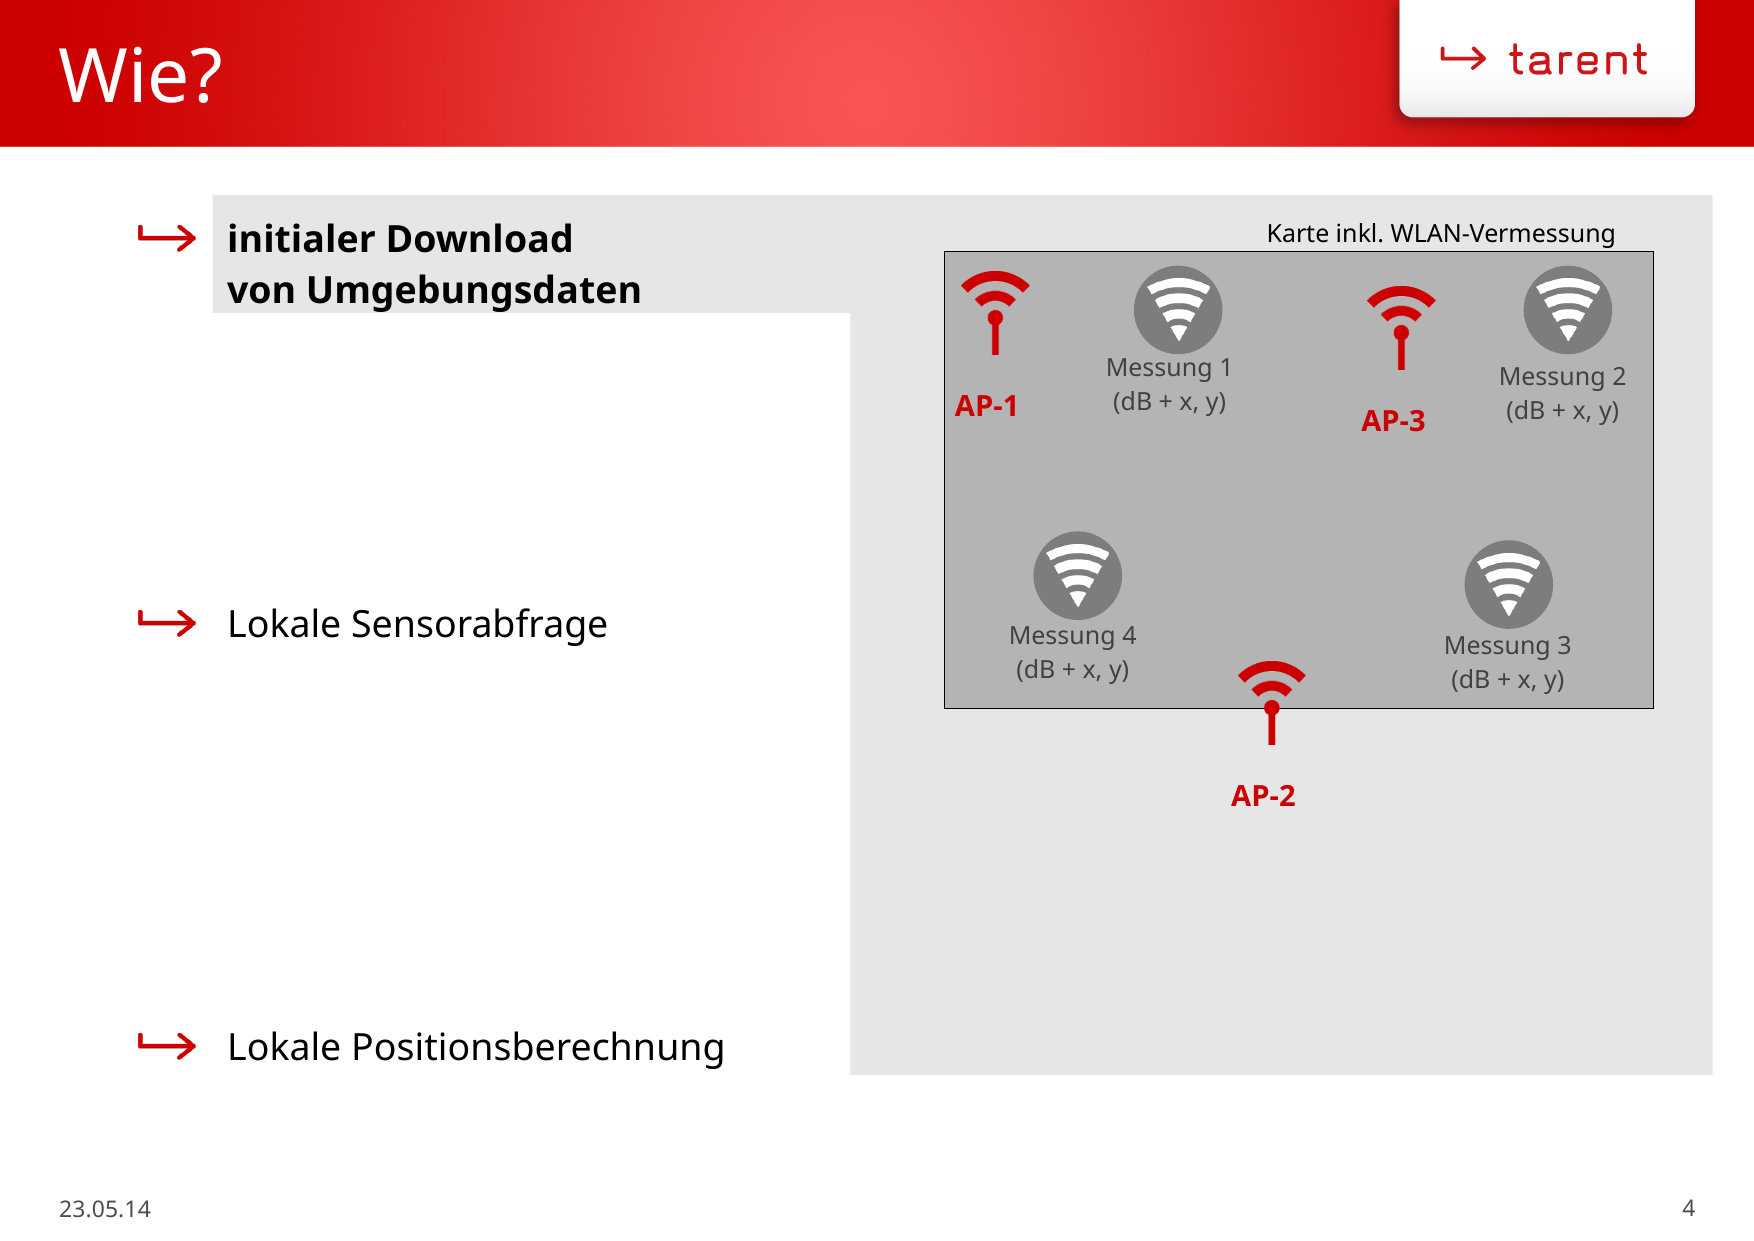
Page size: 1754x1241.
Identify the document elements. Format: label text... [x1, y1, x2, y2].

text_box [212, 194, 1713, 1075]
text_box Messung 3 (dB + x, y) [1429, 620, 1600, 697]
text_box Karte inkl. WLAN-Vermessung [1251, 208, 1659, 254]
text_box Messung 4 (dB + x, y) [994, 610, 1165, 686]
text_box AP-1 [940, 377, 1052, 435]
title Wie? [59, 0, 1638, 177]
text_box AP-2 [1216, 767, 1328, 825]
list initialer Download von Umgebungsdaten Lokale Sensorabfrage Lokale Positionsberechnung [87, 212, 1667, 1134]
text_box AP-3 [1346, 392, 1458, 449]
text_box Messung 1 (dB + x, y) [1091, 342, 1262, 419]
picture [0, 0, 1754, 1240]
text_box [944, 251, 1654, 709]
text_box Messung 2 (dB + x, y) [1484, 351, 1655, 428]
